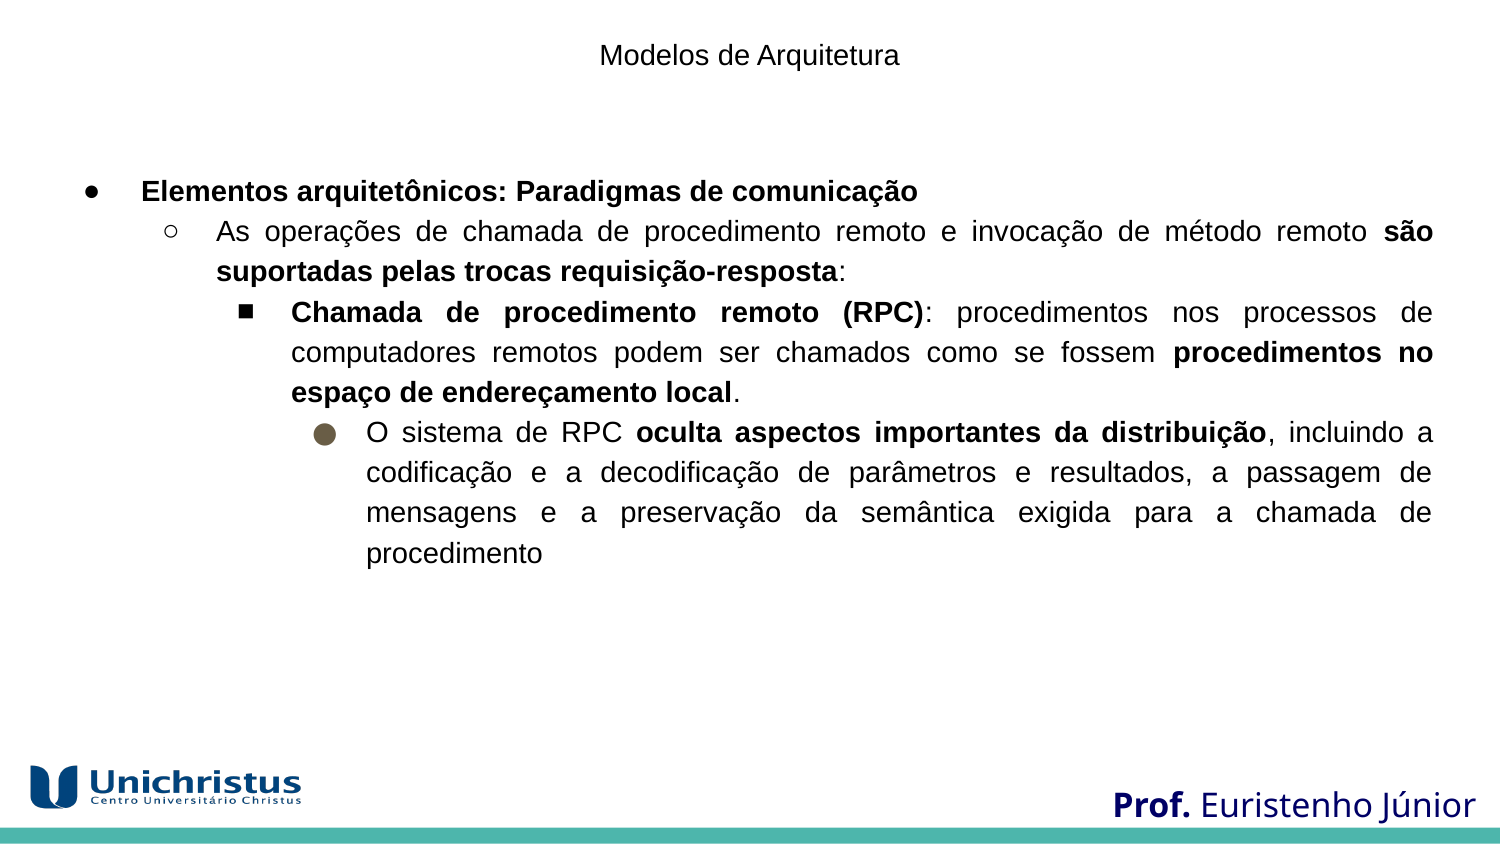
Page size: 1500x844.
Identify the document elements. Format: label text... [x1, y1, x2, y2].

picture [26, 763, 305, 810]
text_box Prof. Euristenho Júnior [1097, 773, 1494, 829]
title Modelos de Arquitetura [51, 20, 1449, 137]
list Elementos arquitetônicos: Paradigmas de comunicação As operações de chamada de procedimento remoto e invocação de método remoto são suportadas pelas trocas requisição-resposta: Chamada de procedimento remoto (RPC): procedimentos nos processos de computadores remotos podem ser chamados como se fossem procedimentos no espaço de endereçamento local. O sistema de RPC oculta aspectos importantes da distribuição, incluindo a codificação e a decodificação de parâmetros e resultados, a passagem de mensagens e a preservação da semântica exigida para a chamada de procedimento [51, 152, 1449, 750]
